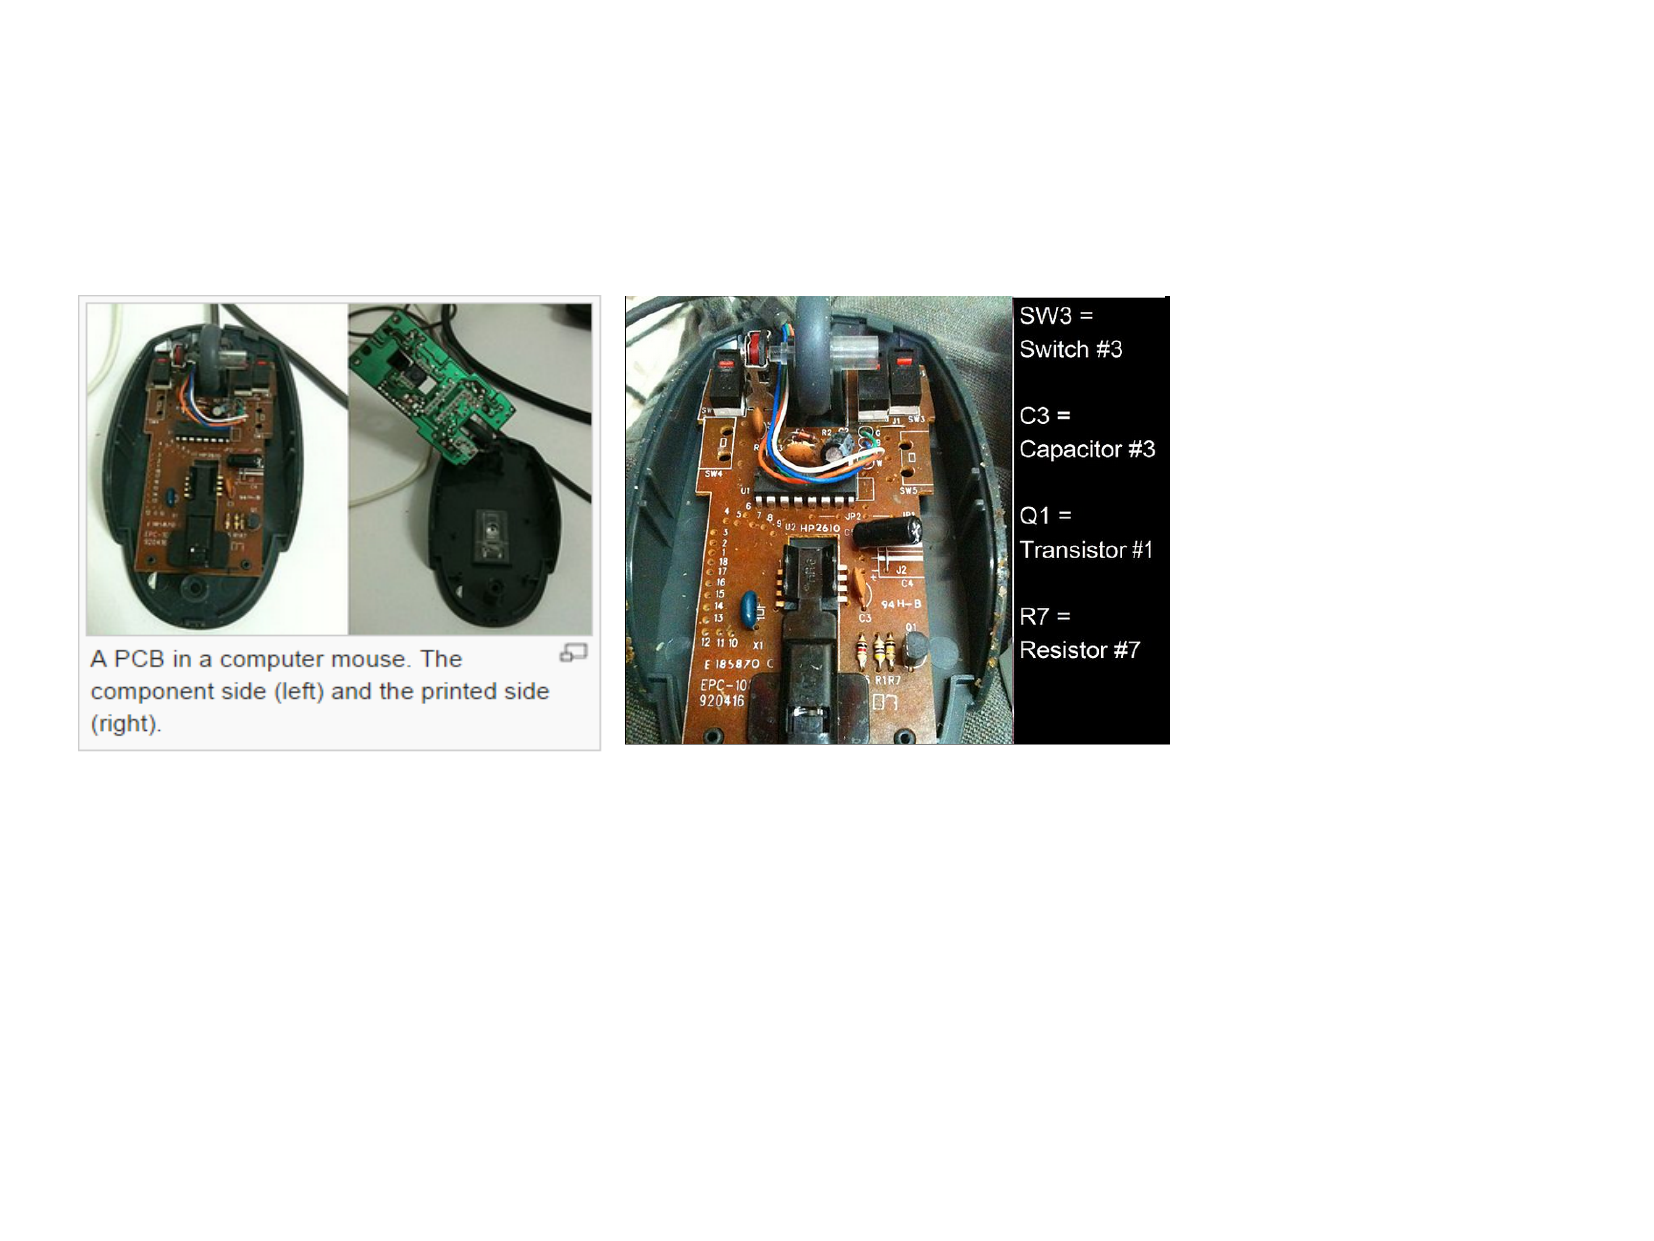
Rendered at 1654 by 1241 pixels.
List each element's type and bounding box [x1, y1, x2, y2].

picture [625, 296, 1170, 745]
picture [78, 295, 603, 756]
